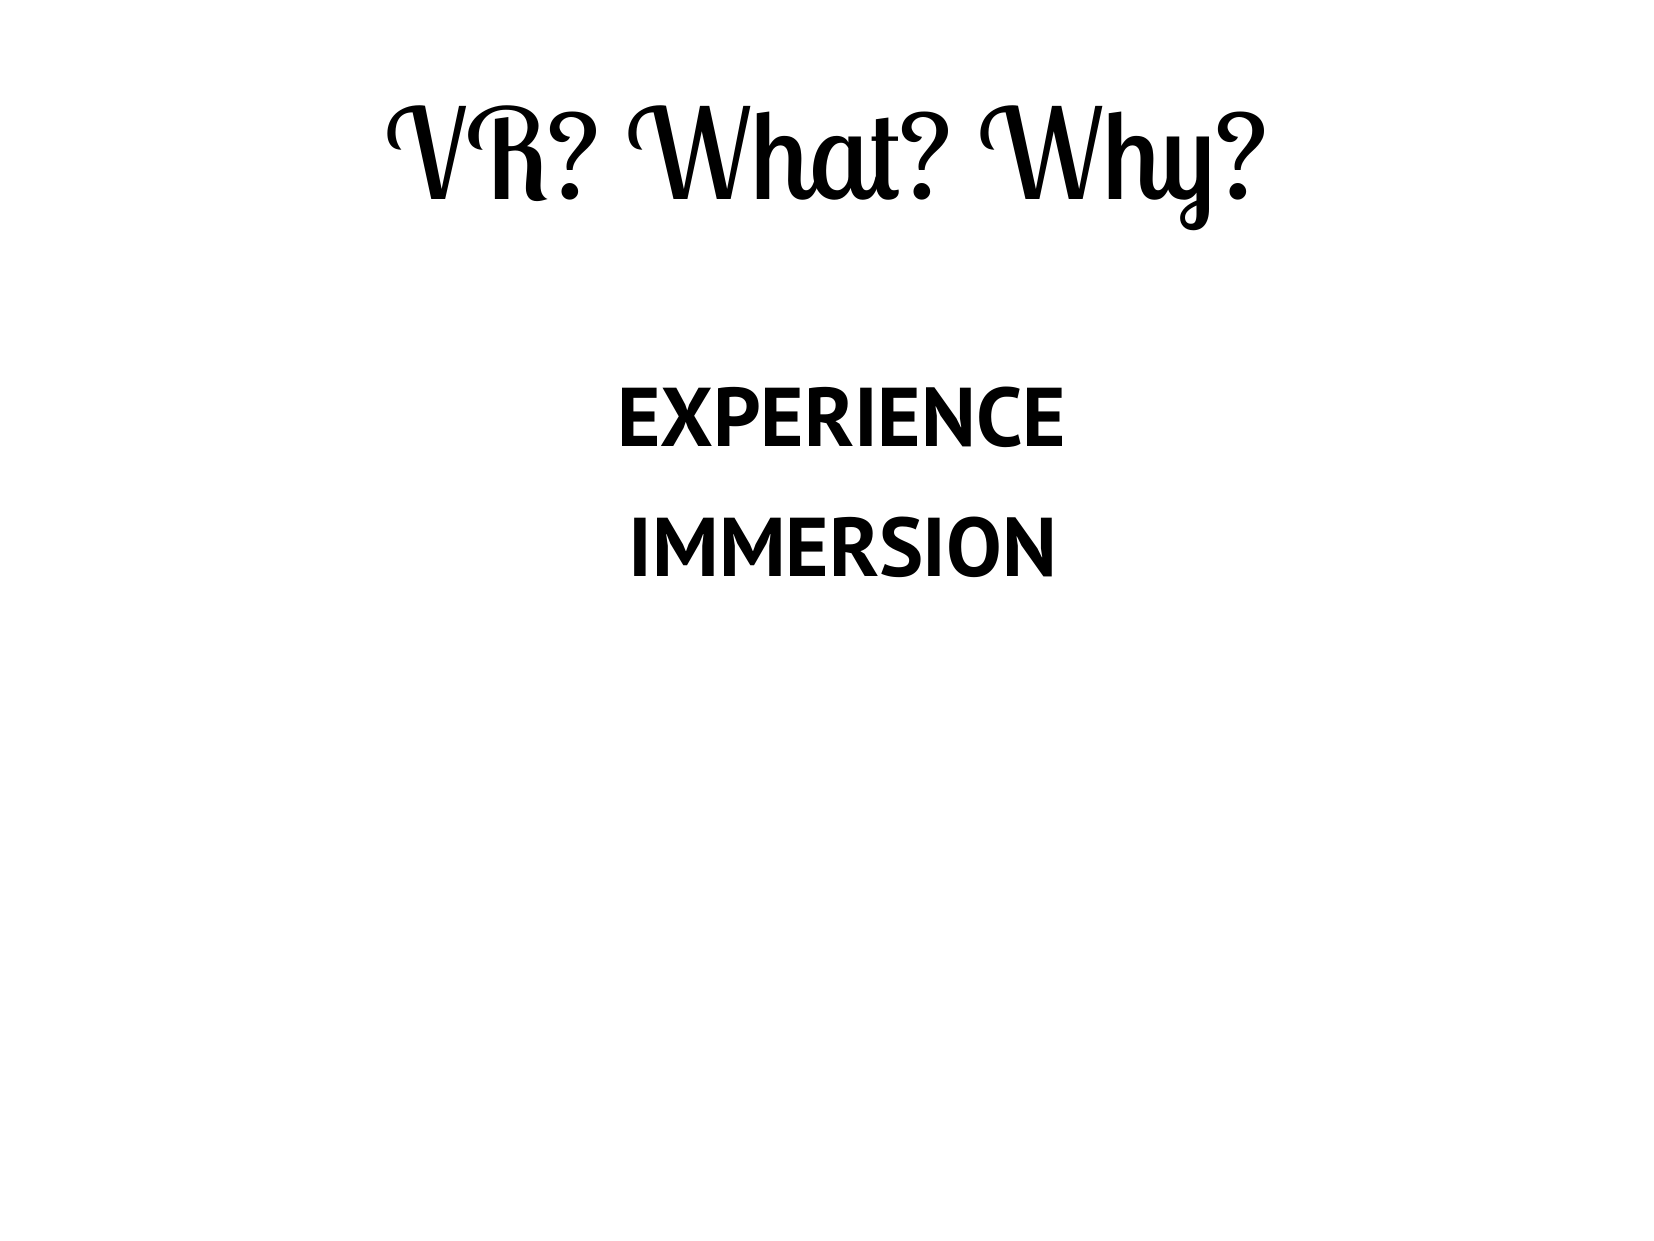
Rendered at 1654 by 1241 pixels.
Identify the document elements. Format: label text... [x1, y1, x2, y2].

title VR? What? Why? [82, 49, 1571, 257]
text_box EXPERIENCE [602, 363, 1087, 508]
text_box IMMERSION [614, 493, 1099, 638]
